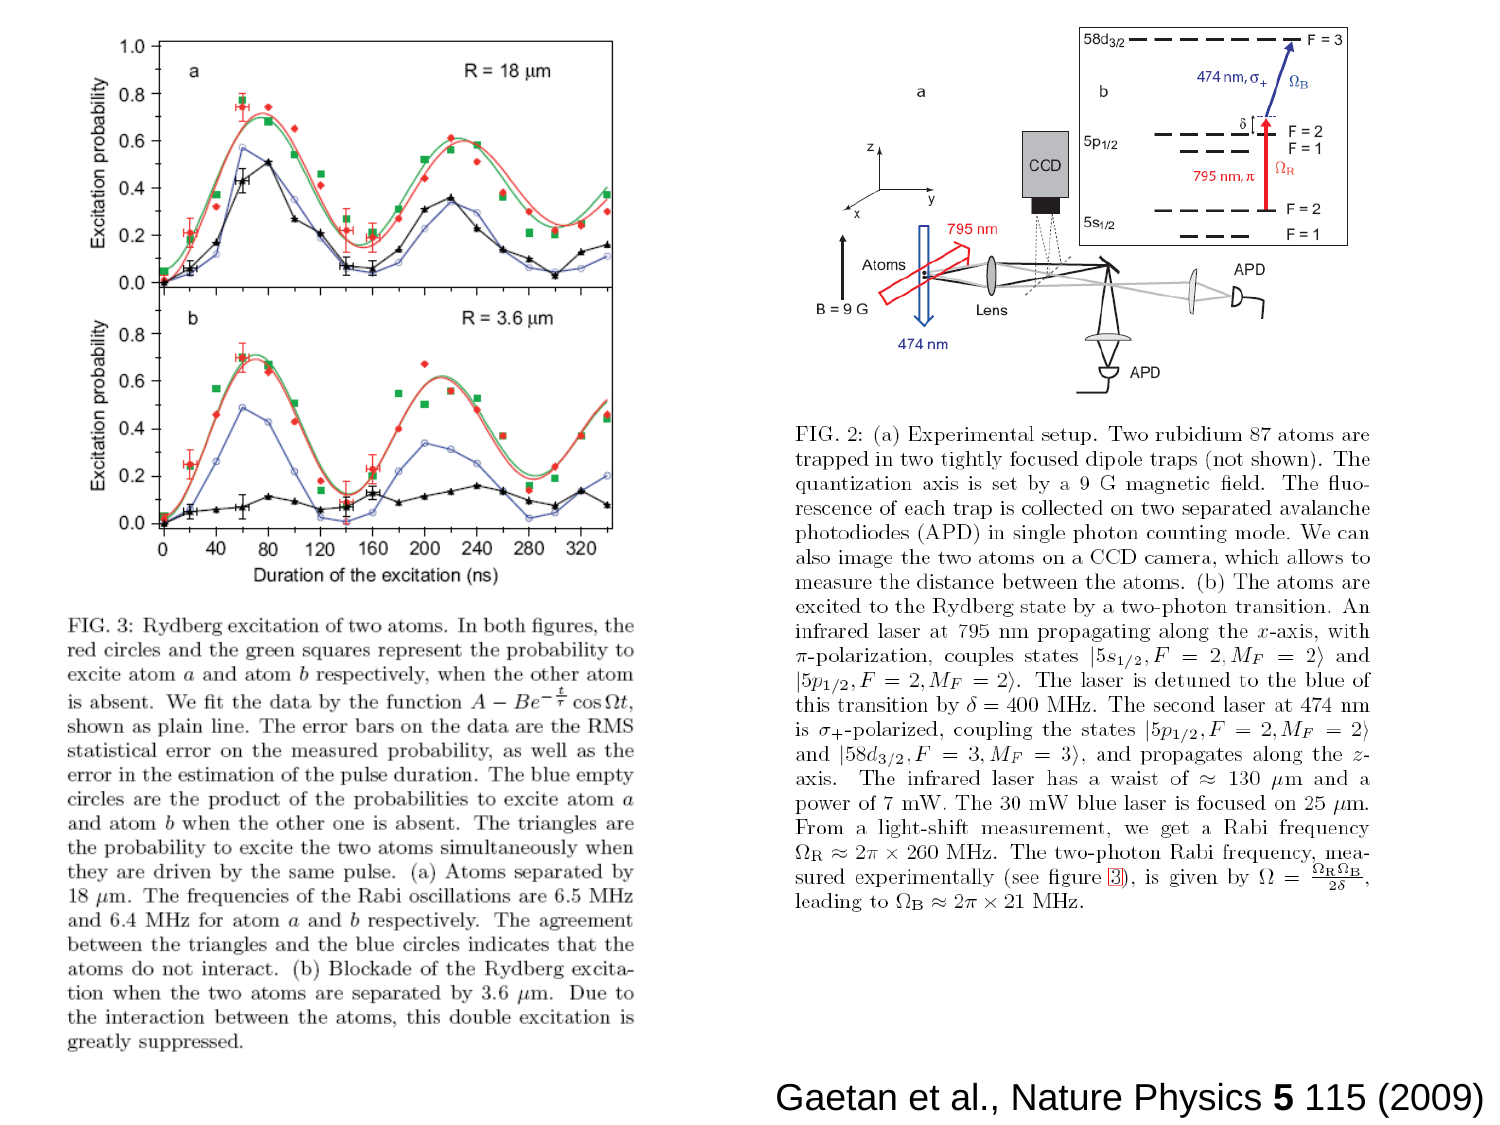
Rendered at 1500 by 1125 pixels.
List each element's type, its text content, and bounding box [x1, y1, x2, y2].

picture [787, 19, 1382, 920]
text_box Gaetan et al., Nature Physics 5 115 (2009) [760, 1065, 1500, 1125]
picture [45, 19, 664, 1070]
